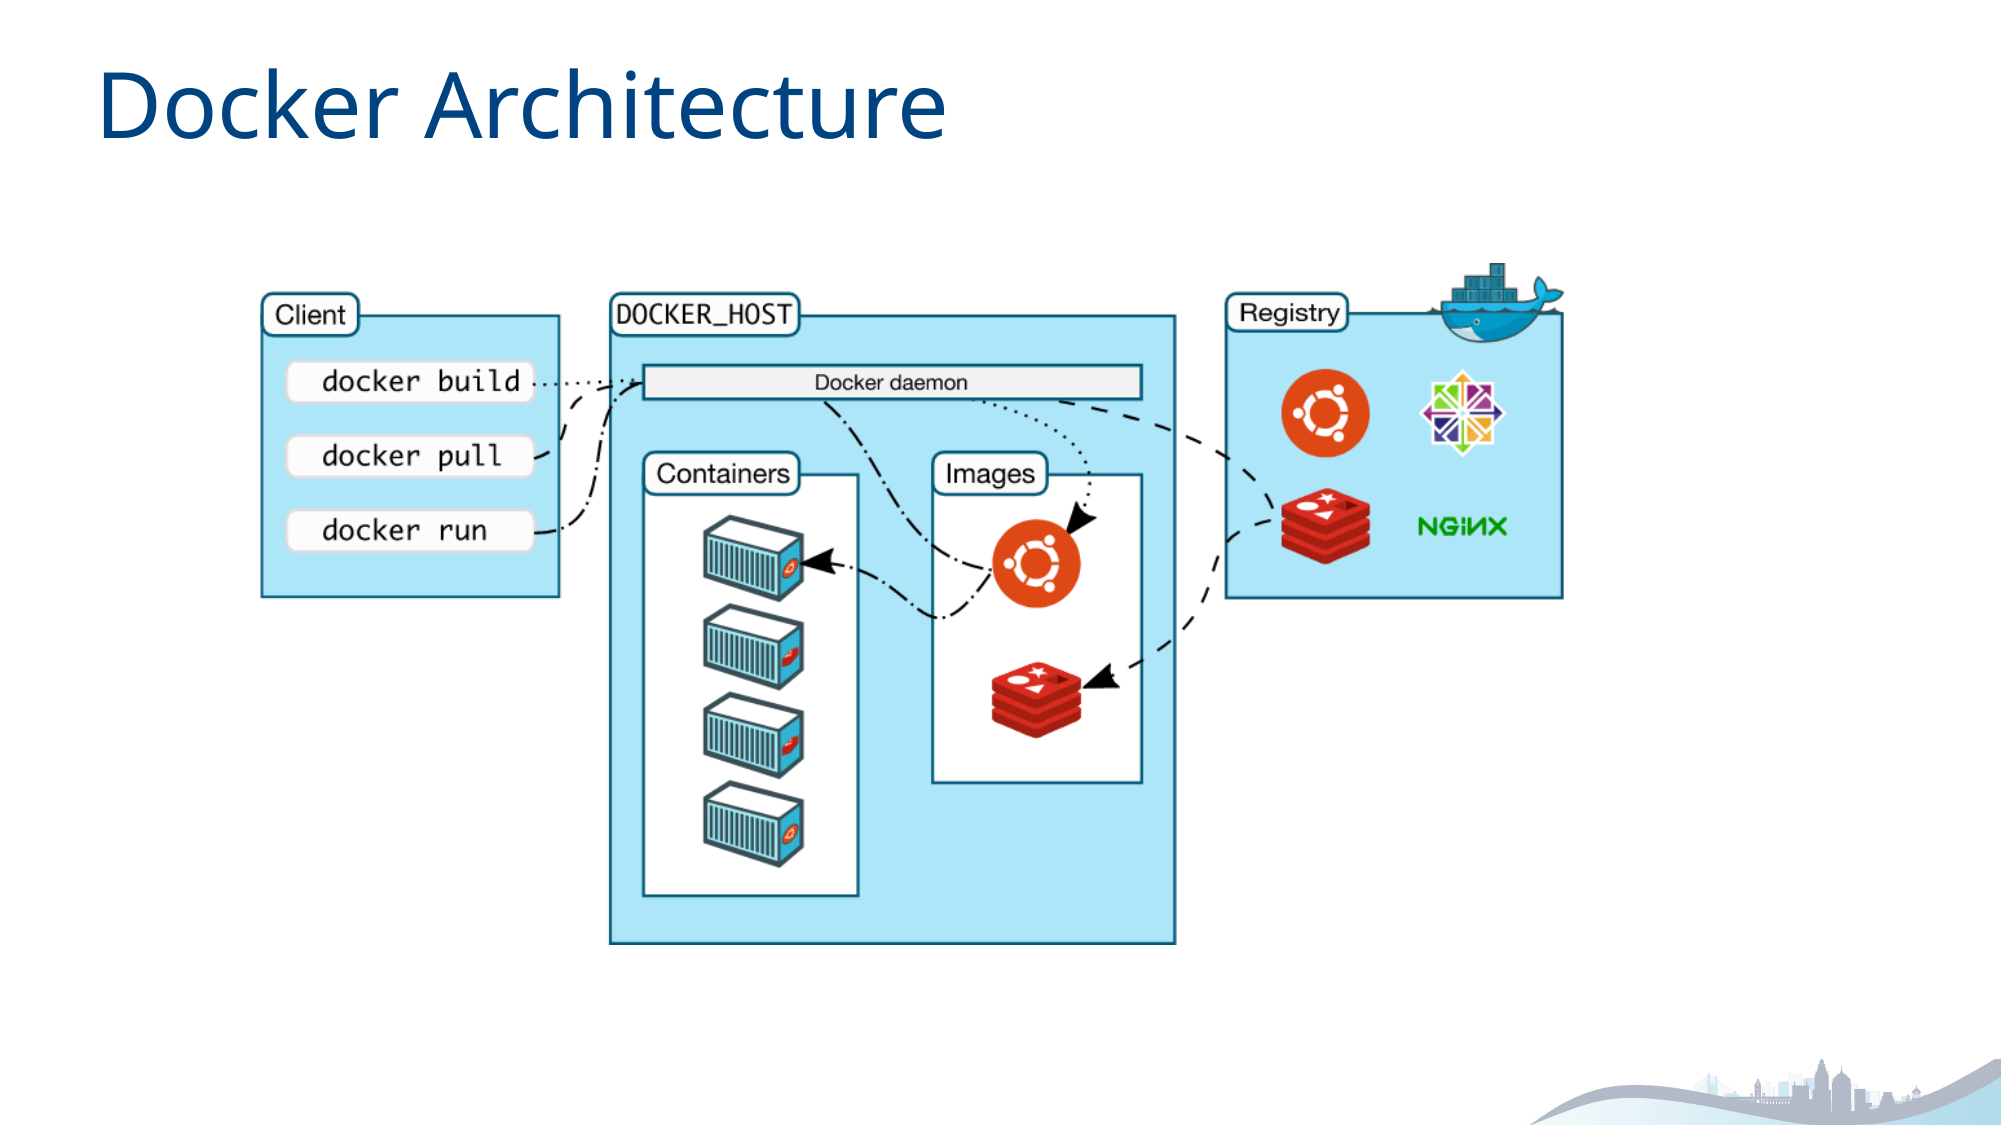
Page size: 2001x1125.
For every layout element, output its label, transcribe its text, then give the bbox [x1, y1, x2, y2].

picture [260, 263, 1565, 945]
title Docker Architecture [75, 26, 1925, 144]
